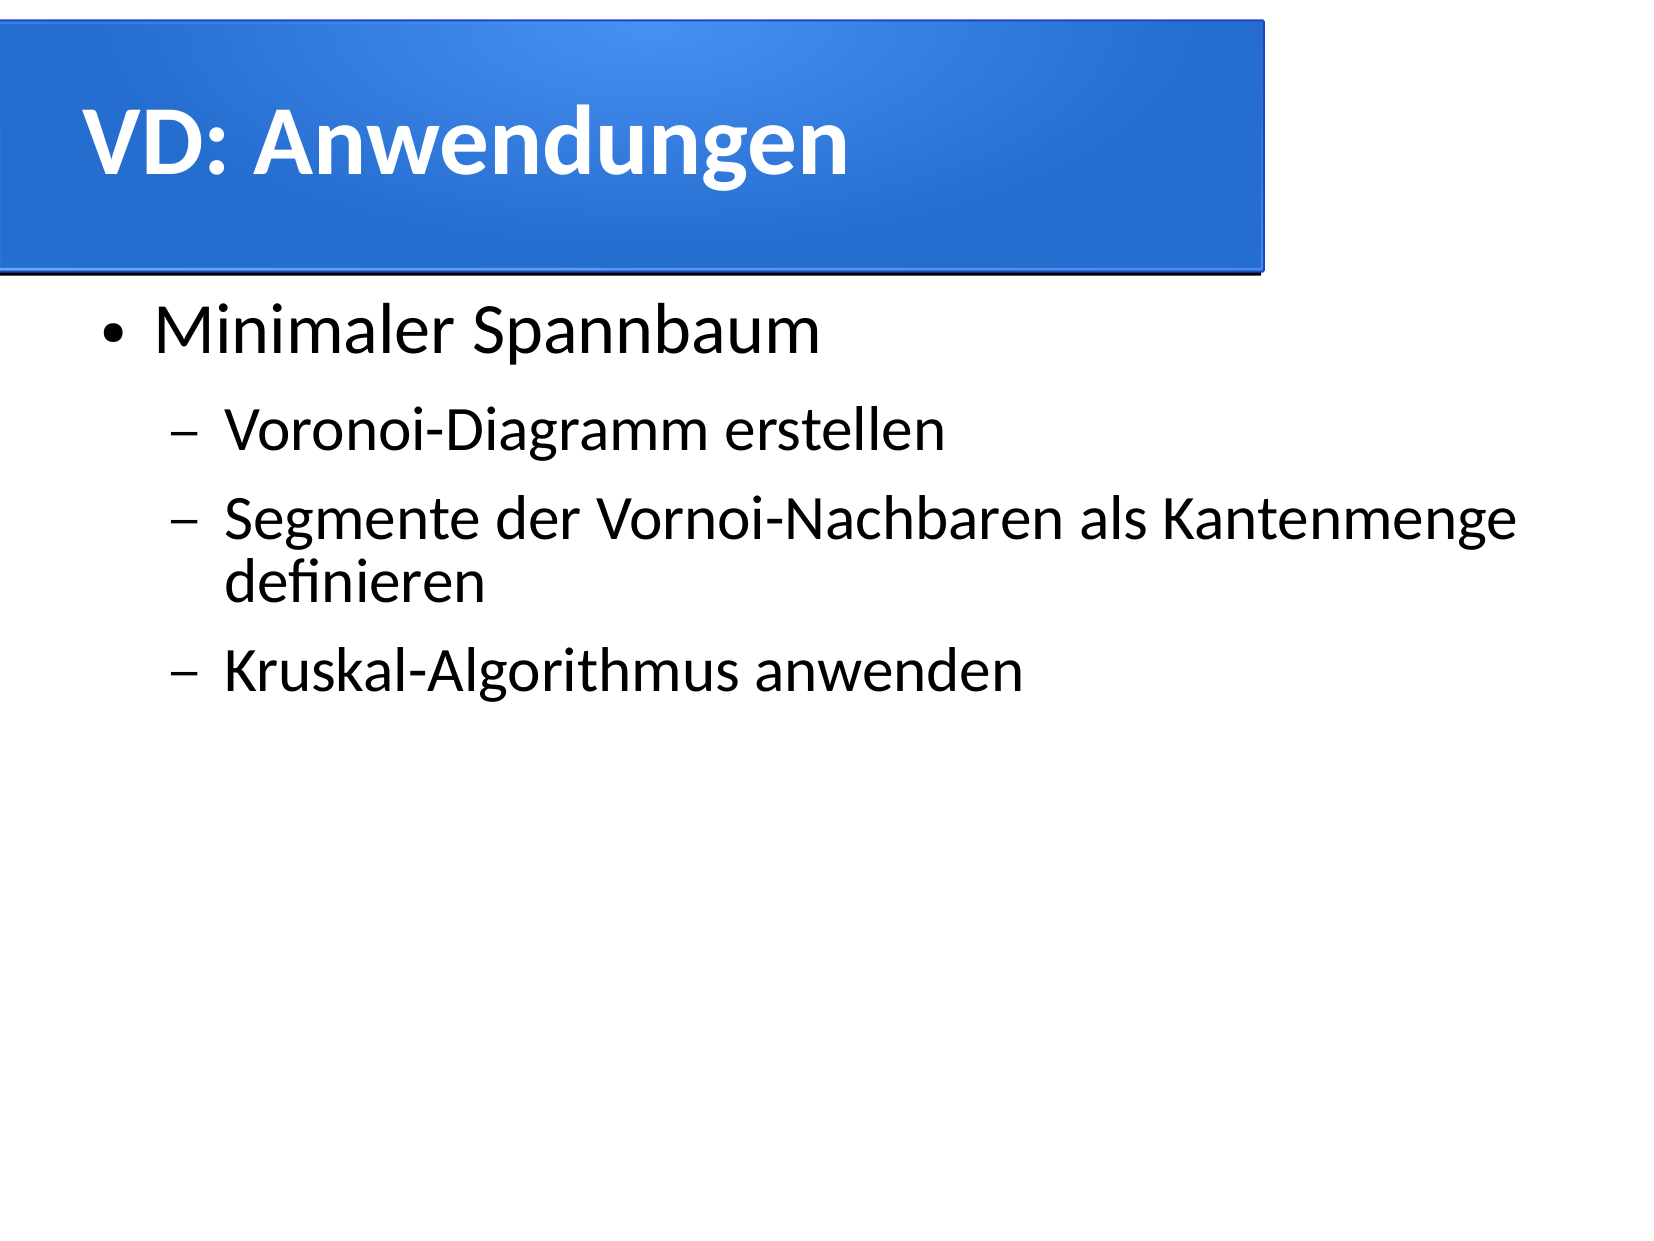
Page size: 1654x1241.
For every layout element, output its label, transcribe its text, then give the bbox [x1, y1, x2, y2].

title VD: Anwendungen [82, 47, 1235, 252]
list Minimaler Spannbaum Voronoi-Diagramm erstellen Segmente der Vornoi-Nachbaren als Kantenmenge definieren Kruskal-Algorithmus anwenden [82, 299, 1571, 1019]
